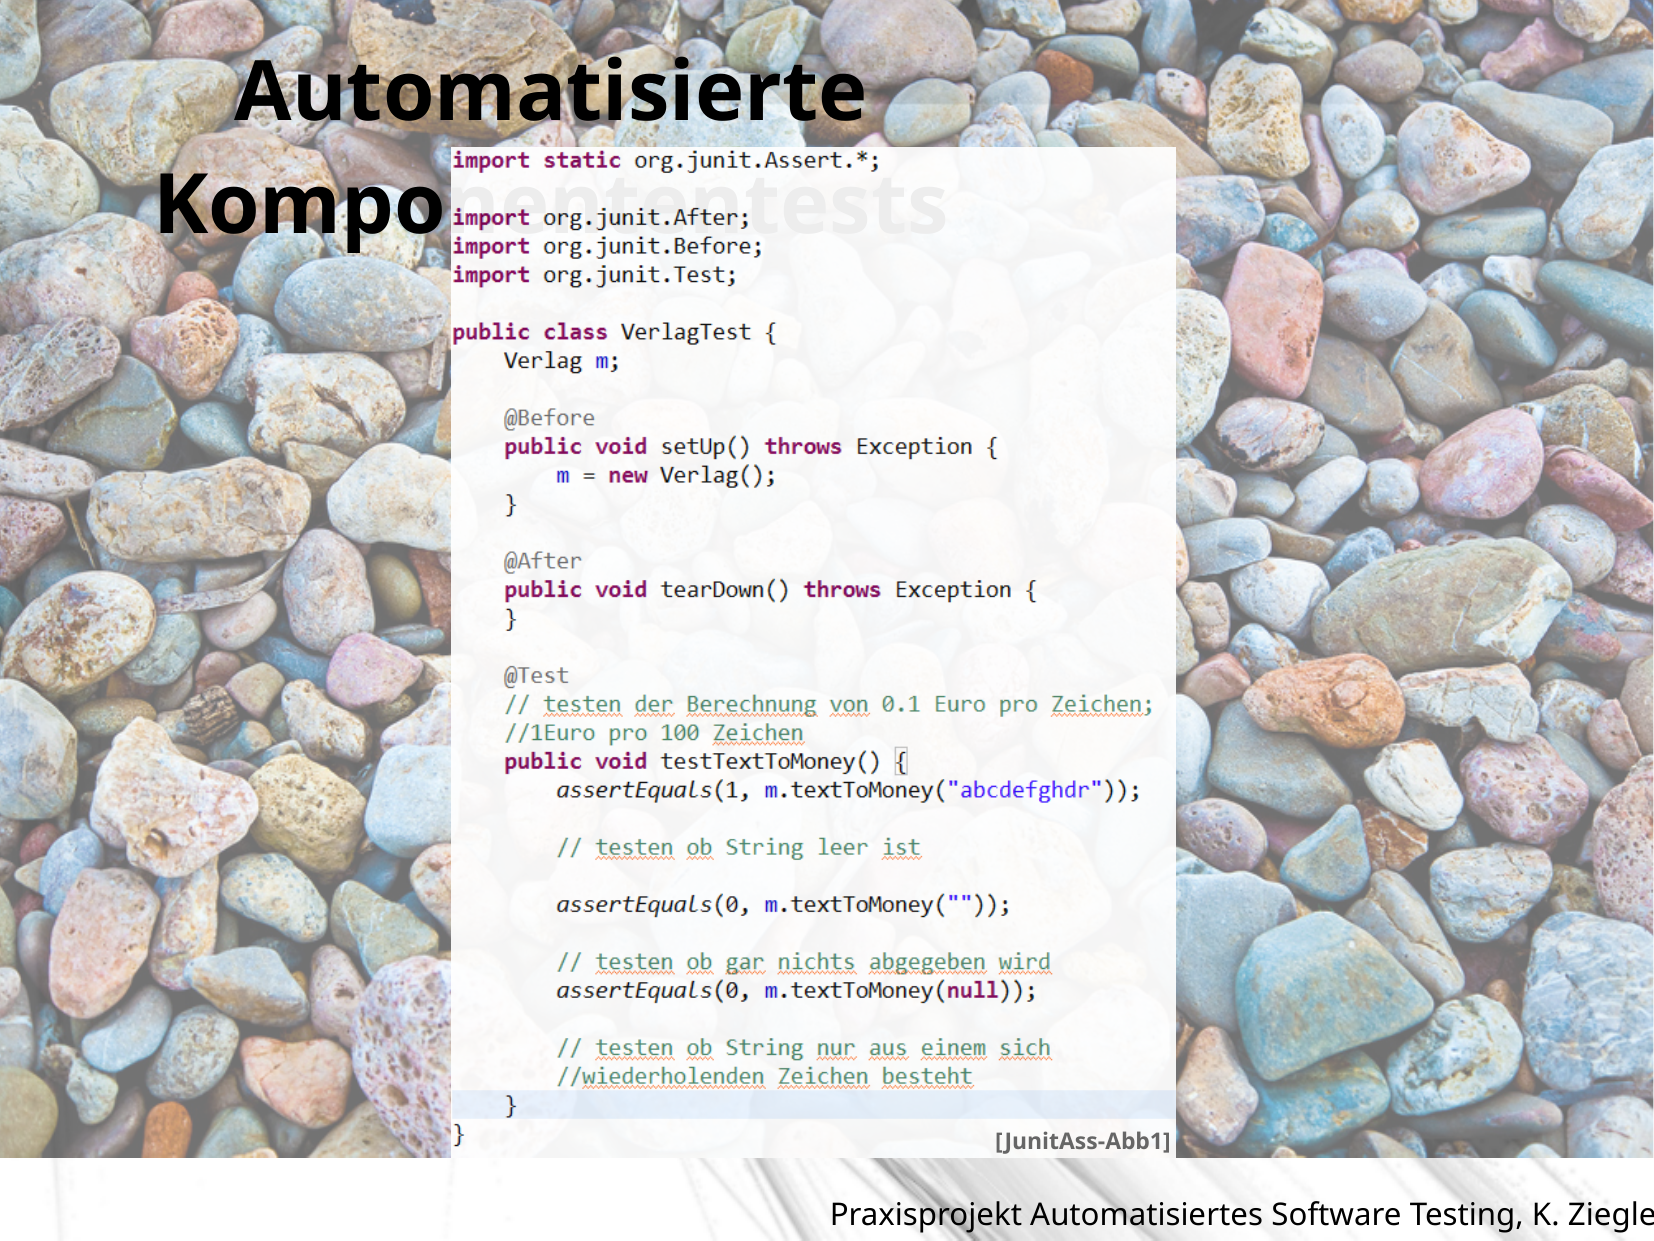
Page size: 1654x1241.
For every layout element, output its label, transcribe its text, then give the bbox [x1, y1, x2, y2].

text_box Praxisprojekt Automatisiertes Software Testing, K. Ziegler [814, 1184, 1654, 1241]
text_box [JunitAss-Abb1] [980, 1086, 1182, 1160]
picture [0, 0, 1654, 1241]
text_box Automatisierte Komponententests [138, 23, 1501, 329]
